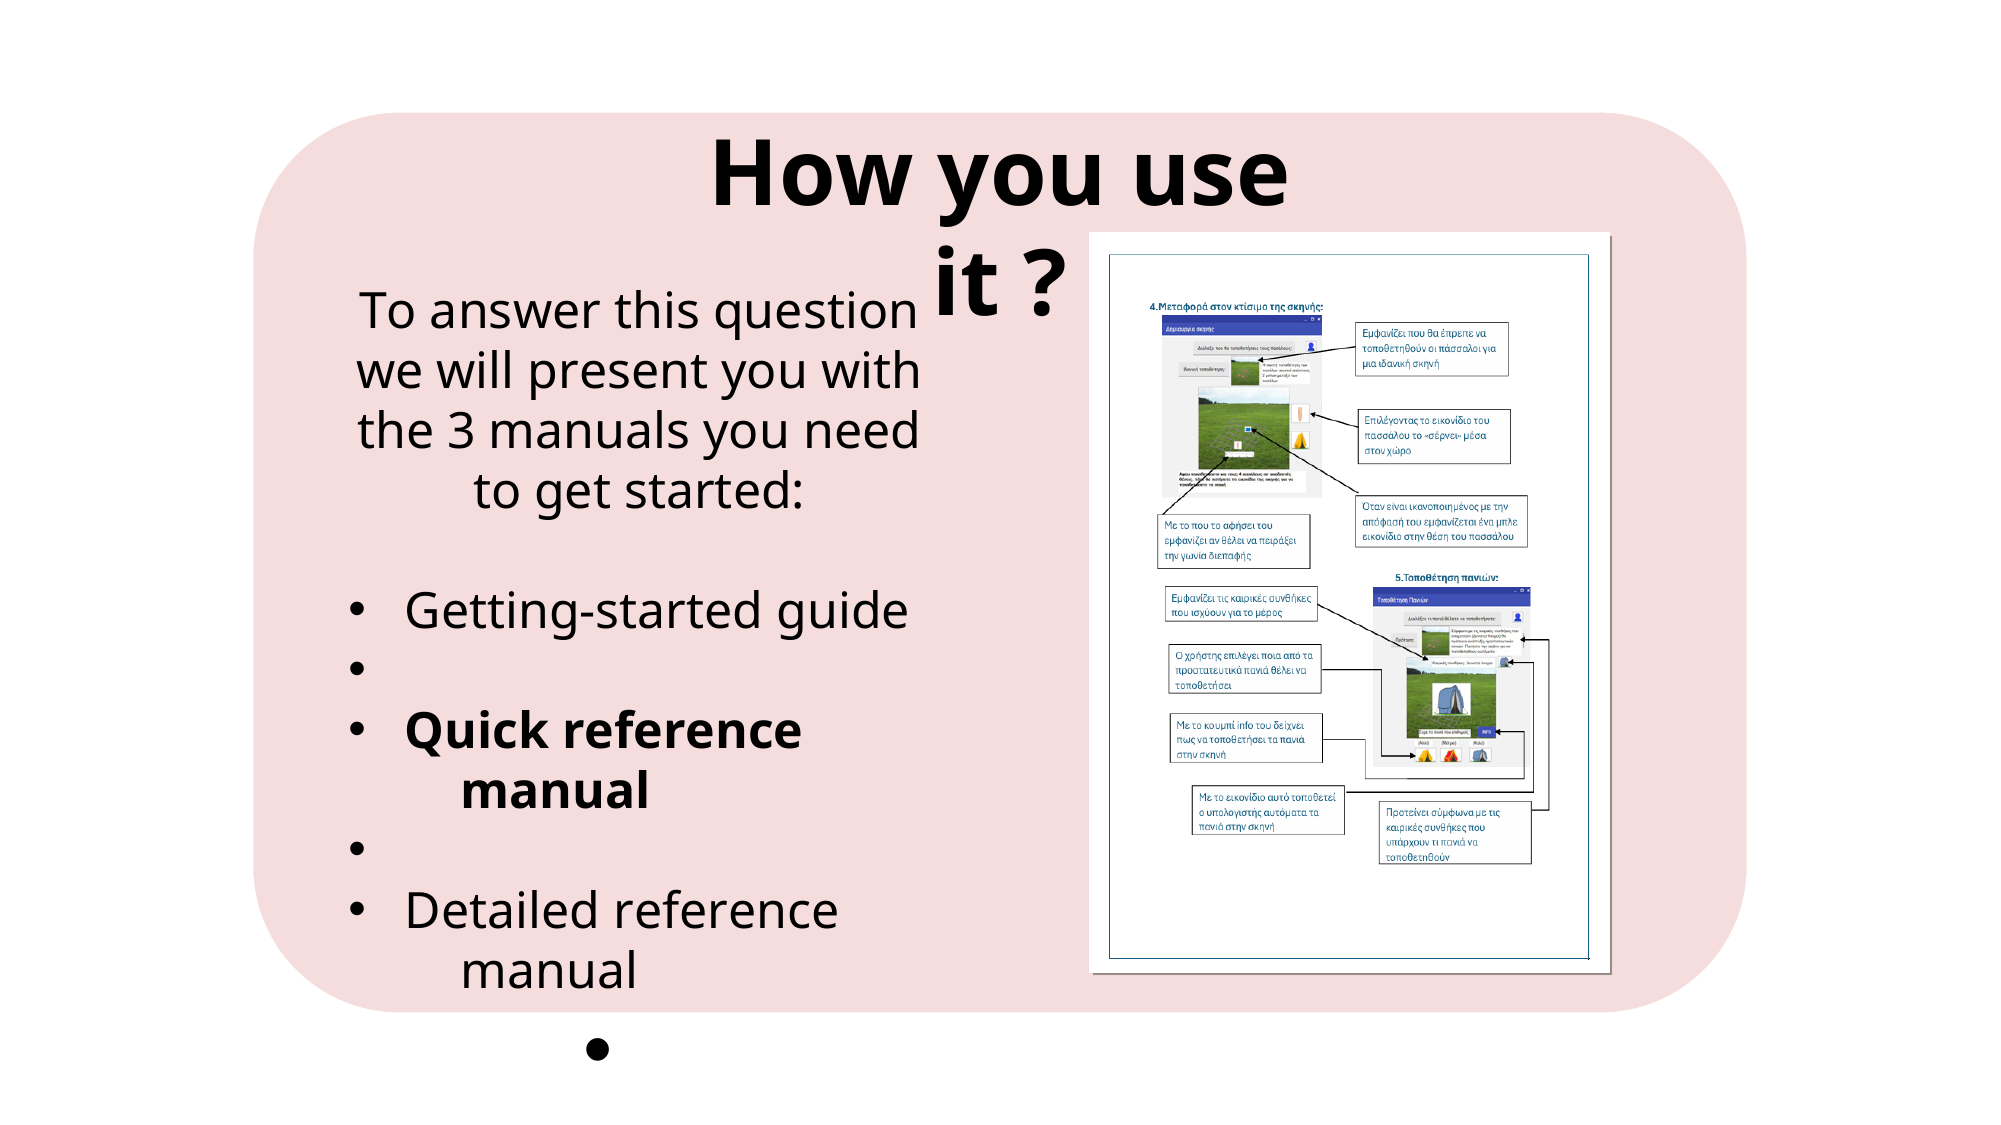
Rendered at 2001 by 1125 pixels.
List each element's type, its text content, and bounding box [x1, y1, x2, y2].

text_box To answer this question we will present you with the 3 manuals you need to get started: Getting-started guide Quick reference manual Detailed reference manual [333, 271, 946, 933]
picture [1089, 232, 1610, 973]
text_box [247, 106, 1753, 1019]
text_box How you use it ? [693, 106, 1307, 233]
